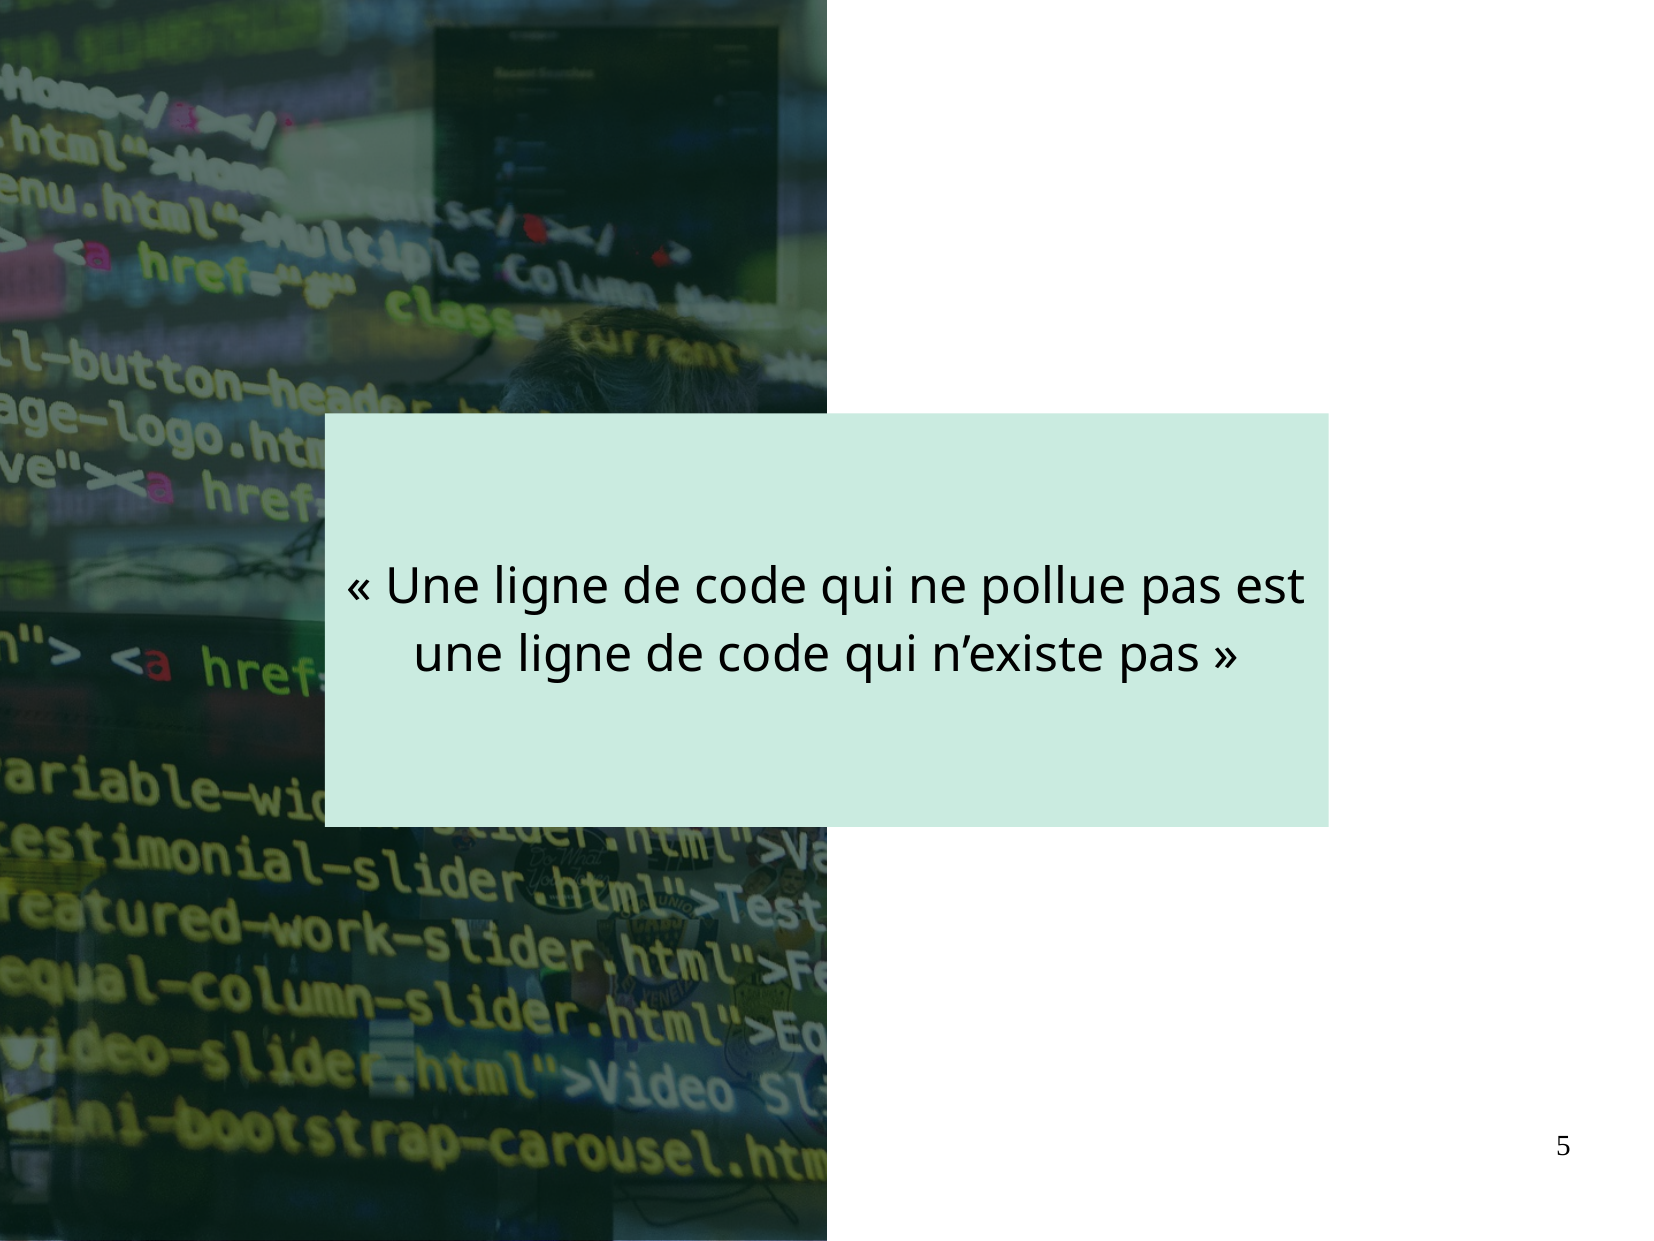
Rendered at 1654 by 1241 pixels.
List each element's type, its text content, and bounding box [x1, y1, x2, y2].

text_box « Une ligne de code qui ne pollue pas est une ligne de code qui n’existe pas » [324, 542, 1329, 732]
text_box [0, 0, 1329, 1241]
